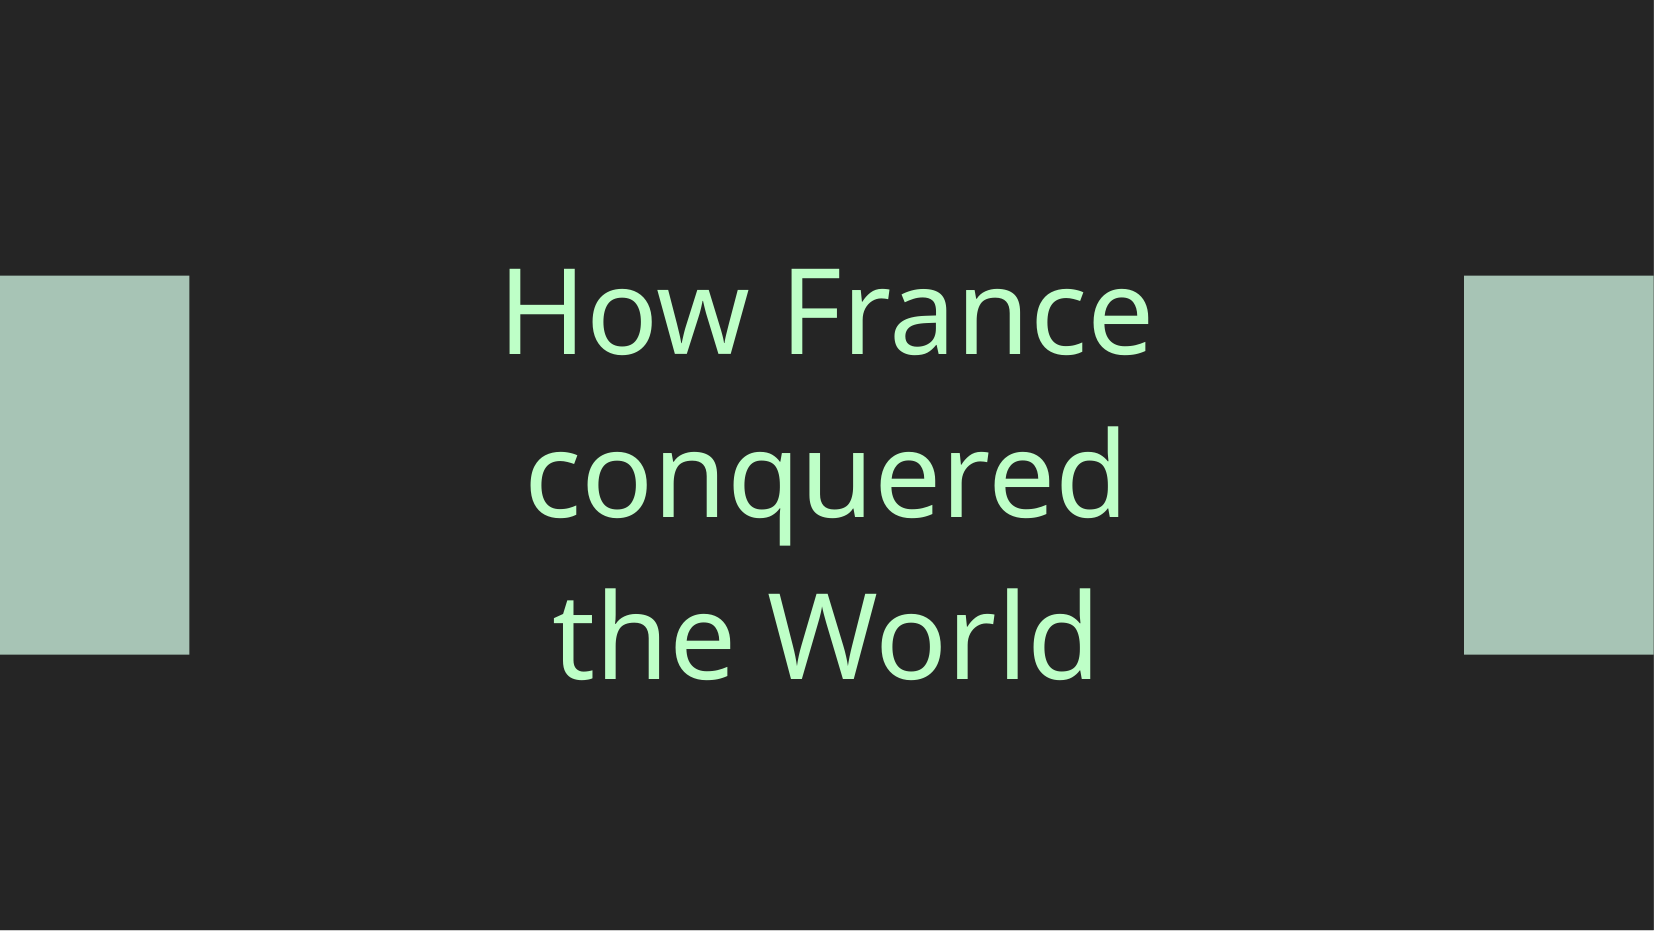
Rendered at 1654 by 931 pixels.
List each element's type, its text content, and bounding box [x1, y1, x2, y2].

title How France conquered the World [194, 283, 1459, 659]
